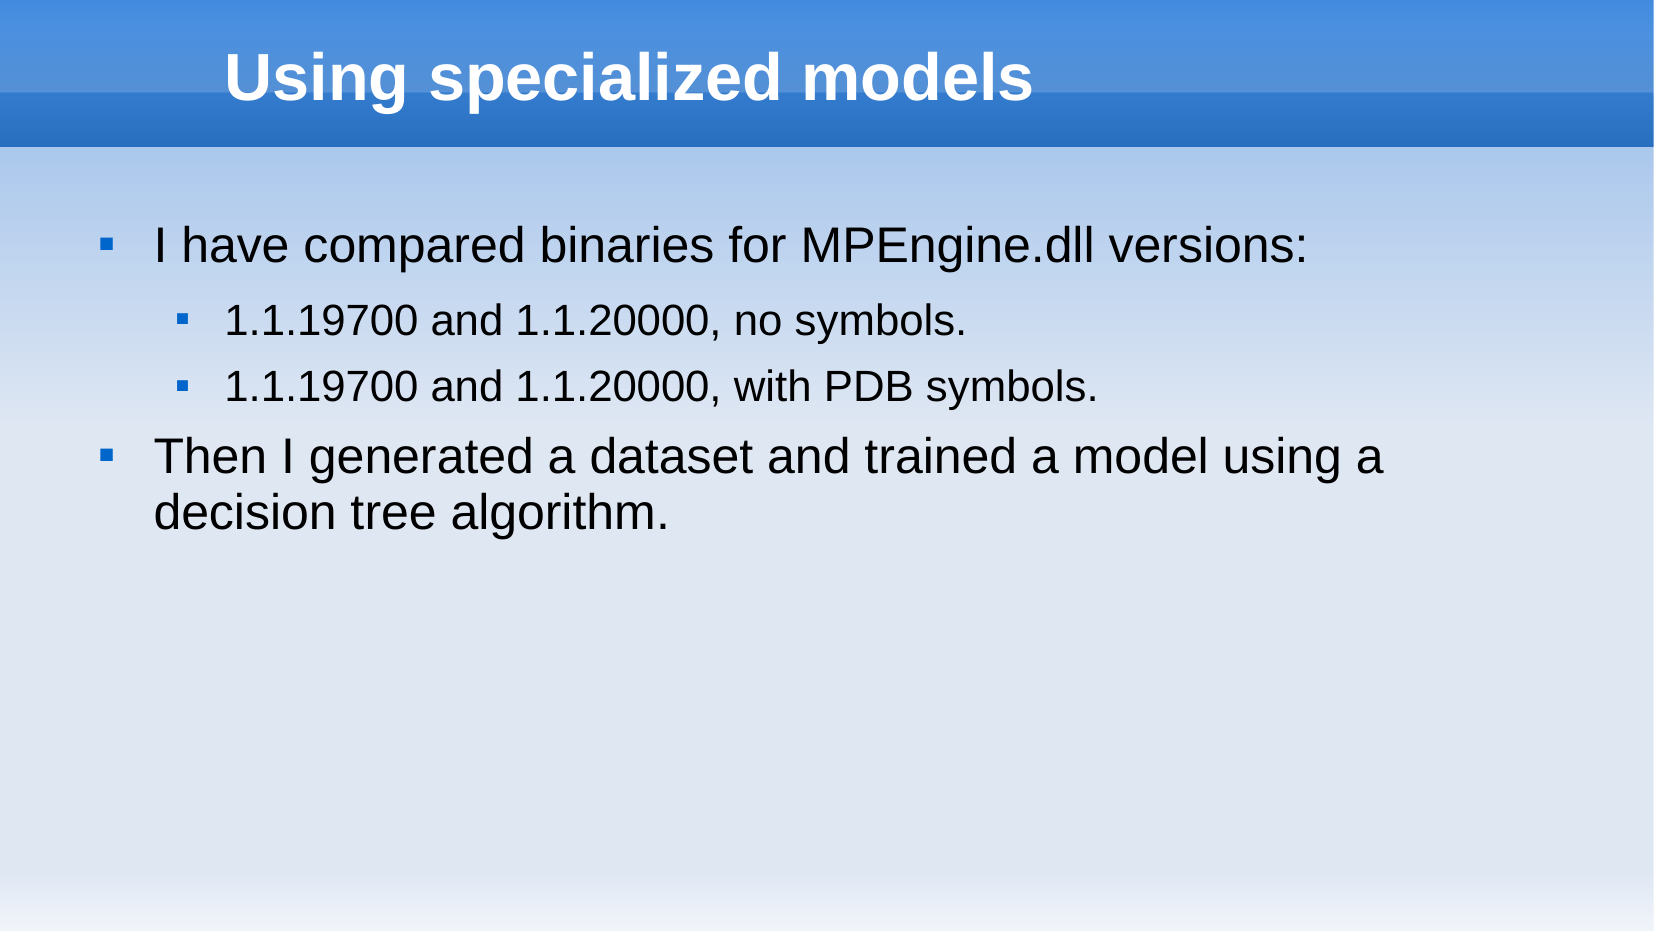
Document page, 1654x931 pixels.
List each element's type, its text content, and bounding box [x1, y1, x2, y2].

title Using specialized models [76, 0, 1565, 156]
picture [0, 0, 1654, 931]
list I have compared binaries for MPEngine.dll versions: 1.1.19700 and 1.1.20000, no symbols. 1.1.19700 and 1.1.20000, with PDB symbols. Then I generated a dataset and trained a model using a decision tree algorithm. [82, 217, 1571, 832]
